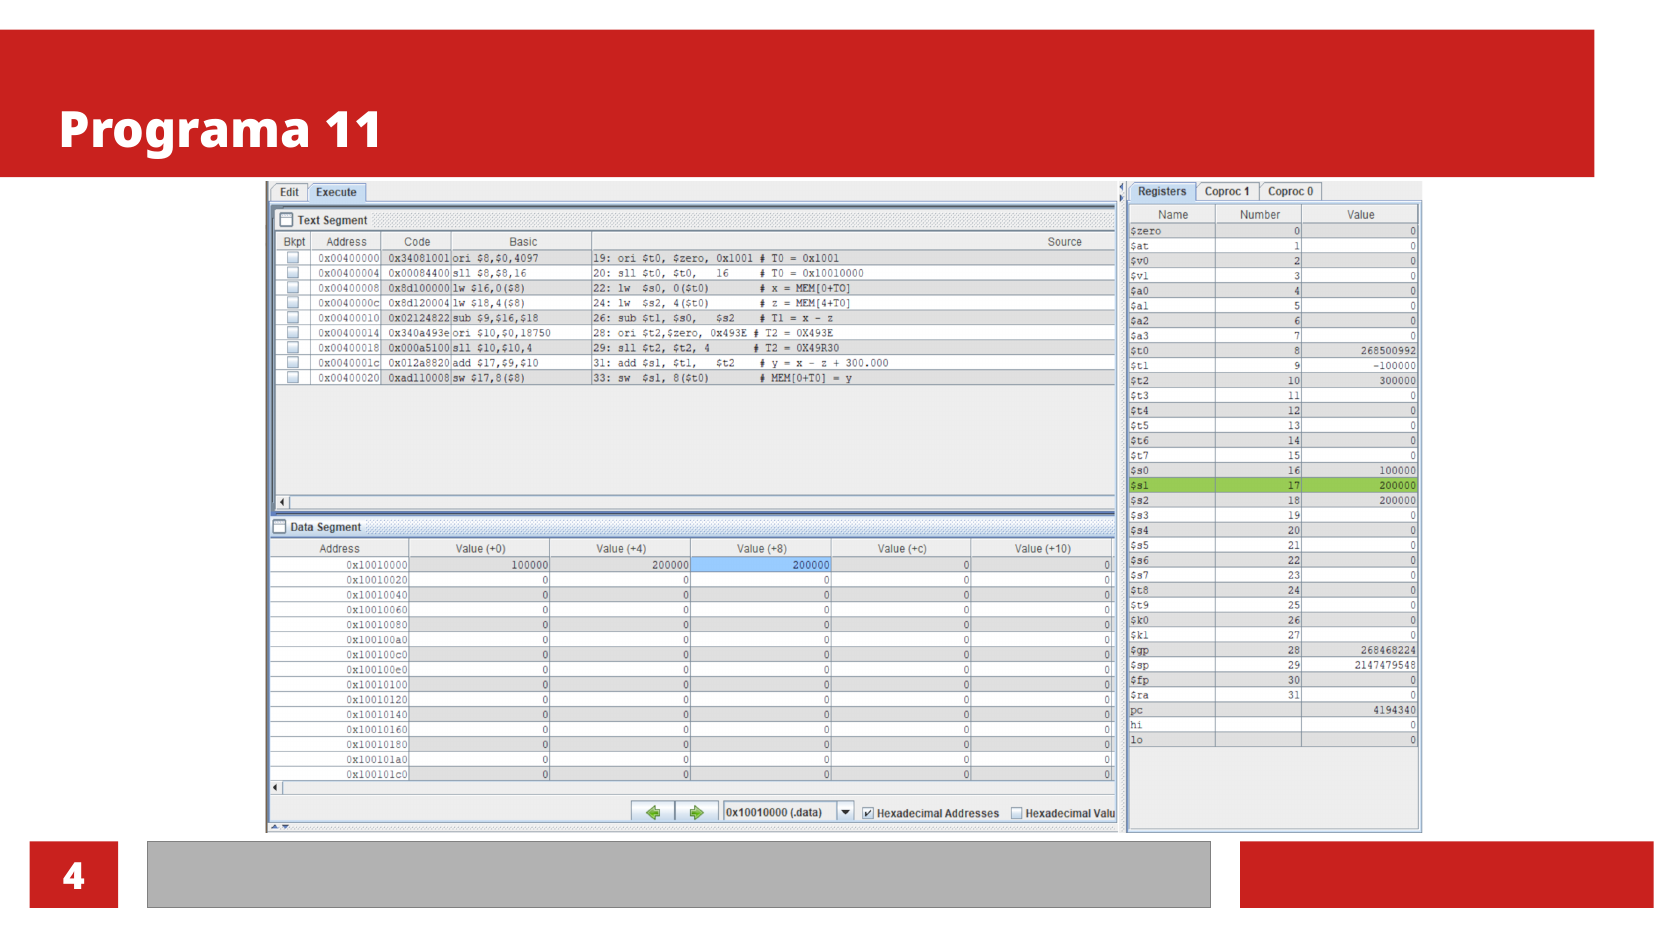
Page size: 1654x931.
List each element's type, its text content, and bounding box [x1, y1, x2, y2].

title Programa 11 [59, 44, 1595, 163]
picture [265, 181, 1423, 833]
